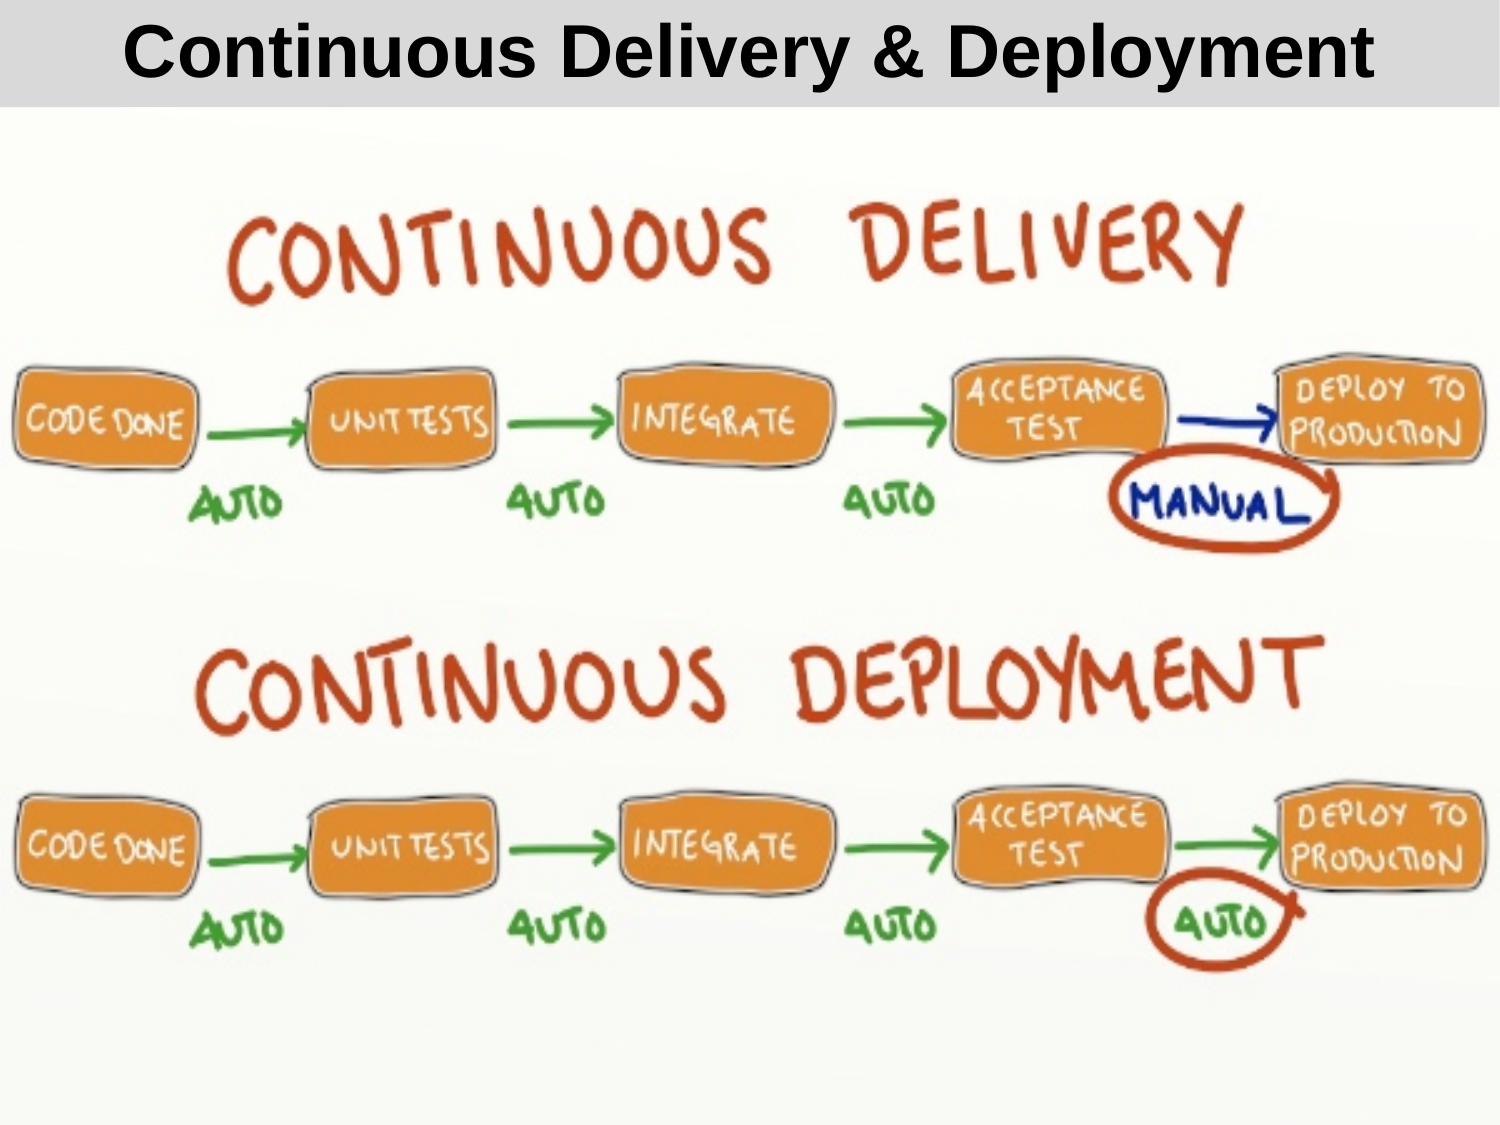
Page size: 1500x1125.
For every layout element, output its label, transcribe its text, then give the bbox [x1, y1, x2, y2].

picture [0, 108, 1500, 1125]
text_box Continuous Delivery & Deployment [0, 0, 1500, 108]
